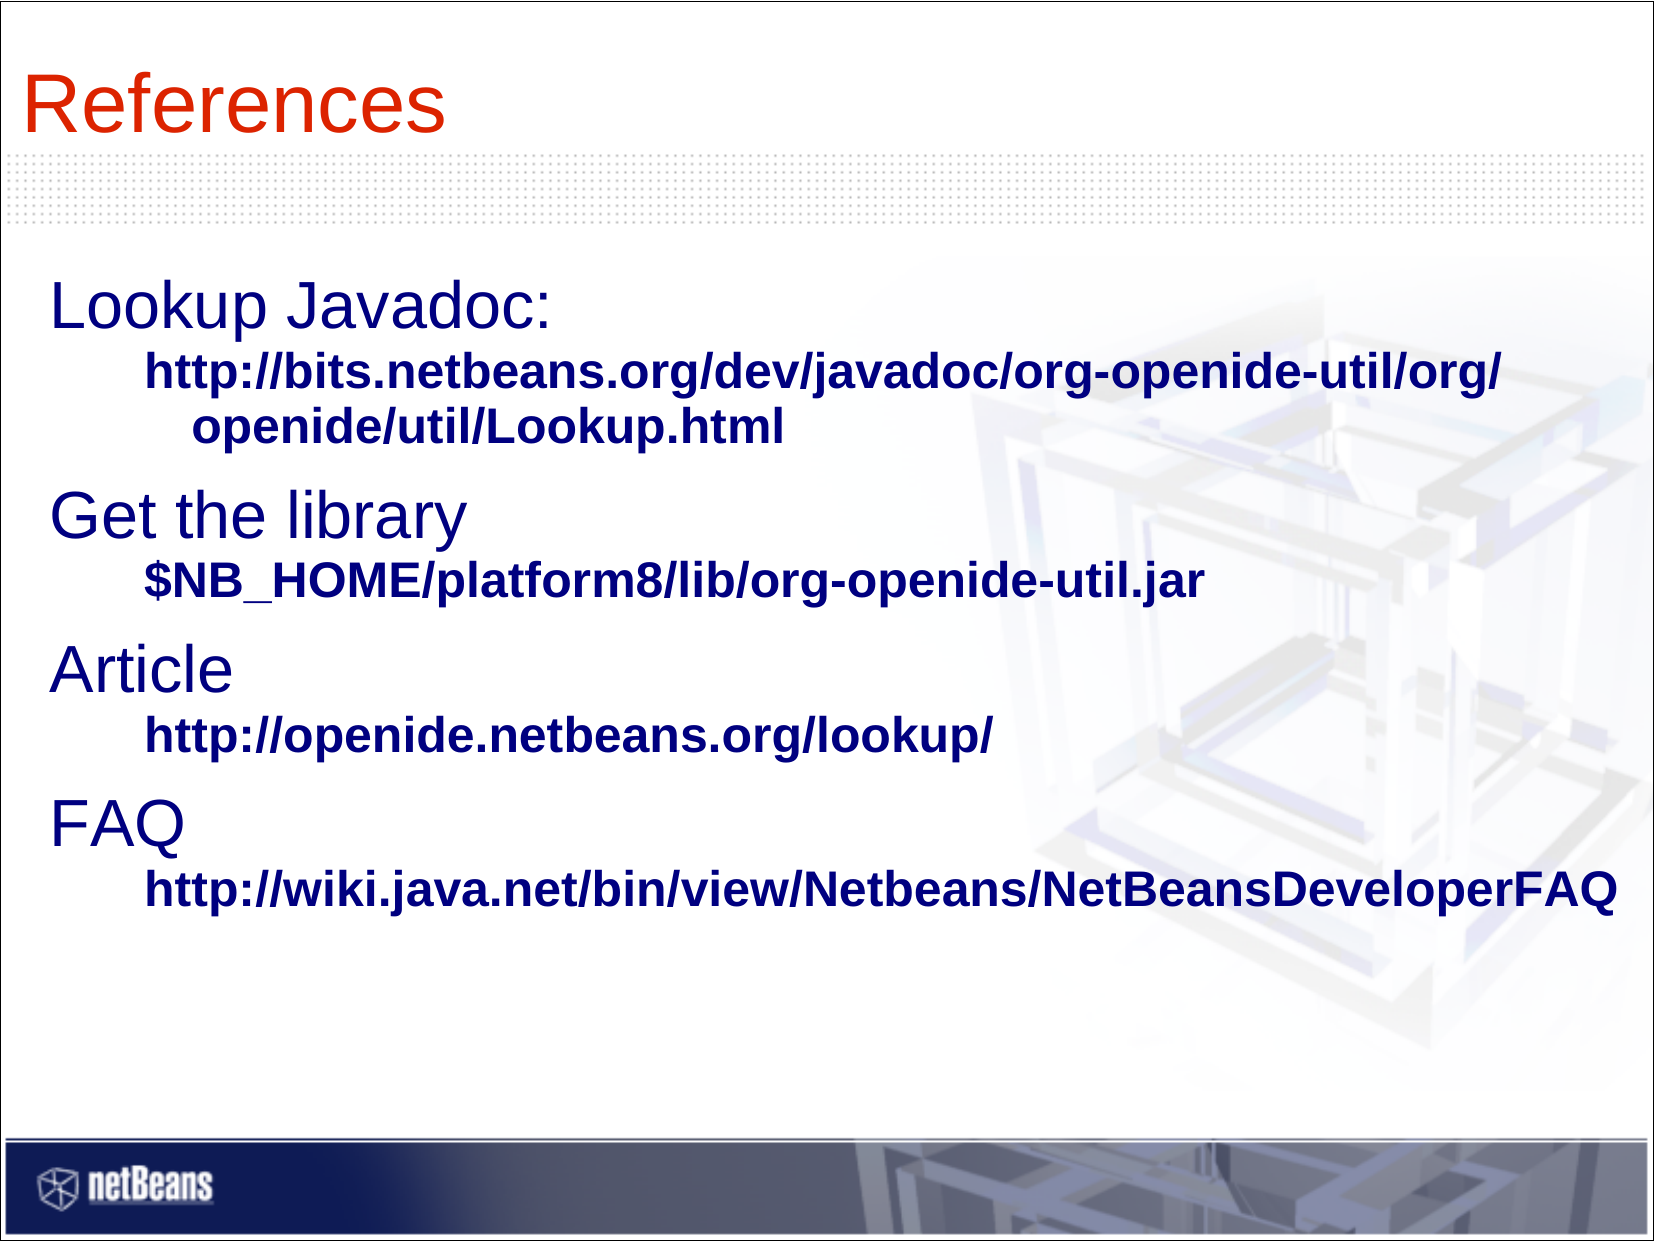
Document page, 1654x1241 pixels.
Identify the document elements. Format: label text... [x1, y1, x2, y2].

picture [1, 2, 1653, 1240]
list Lookup Javadoc: http://bits.netbeans.org/dev/javadoc/org-openide-util/org/openide/util/Lookup.html Get the library $NB_HOME/platform8/lib/org-openide-util.jar Article http://openide.netbeans.org/lookup/ FAQ http://wiki.java.net/bin/view/Netbeans/NetBeansDeveloperFAQ [49, 268, 1654, 1122]
title References [21, 0, 1648, 208]
